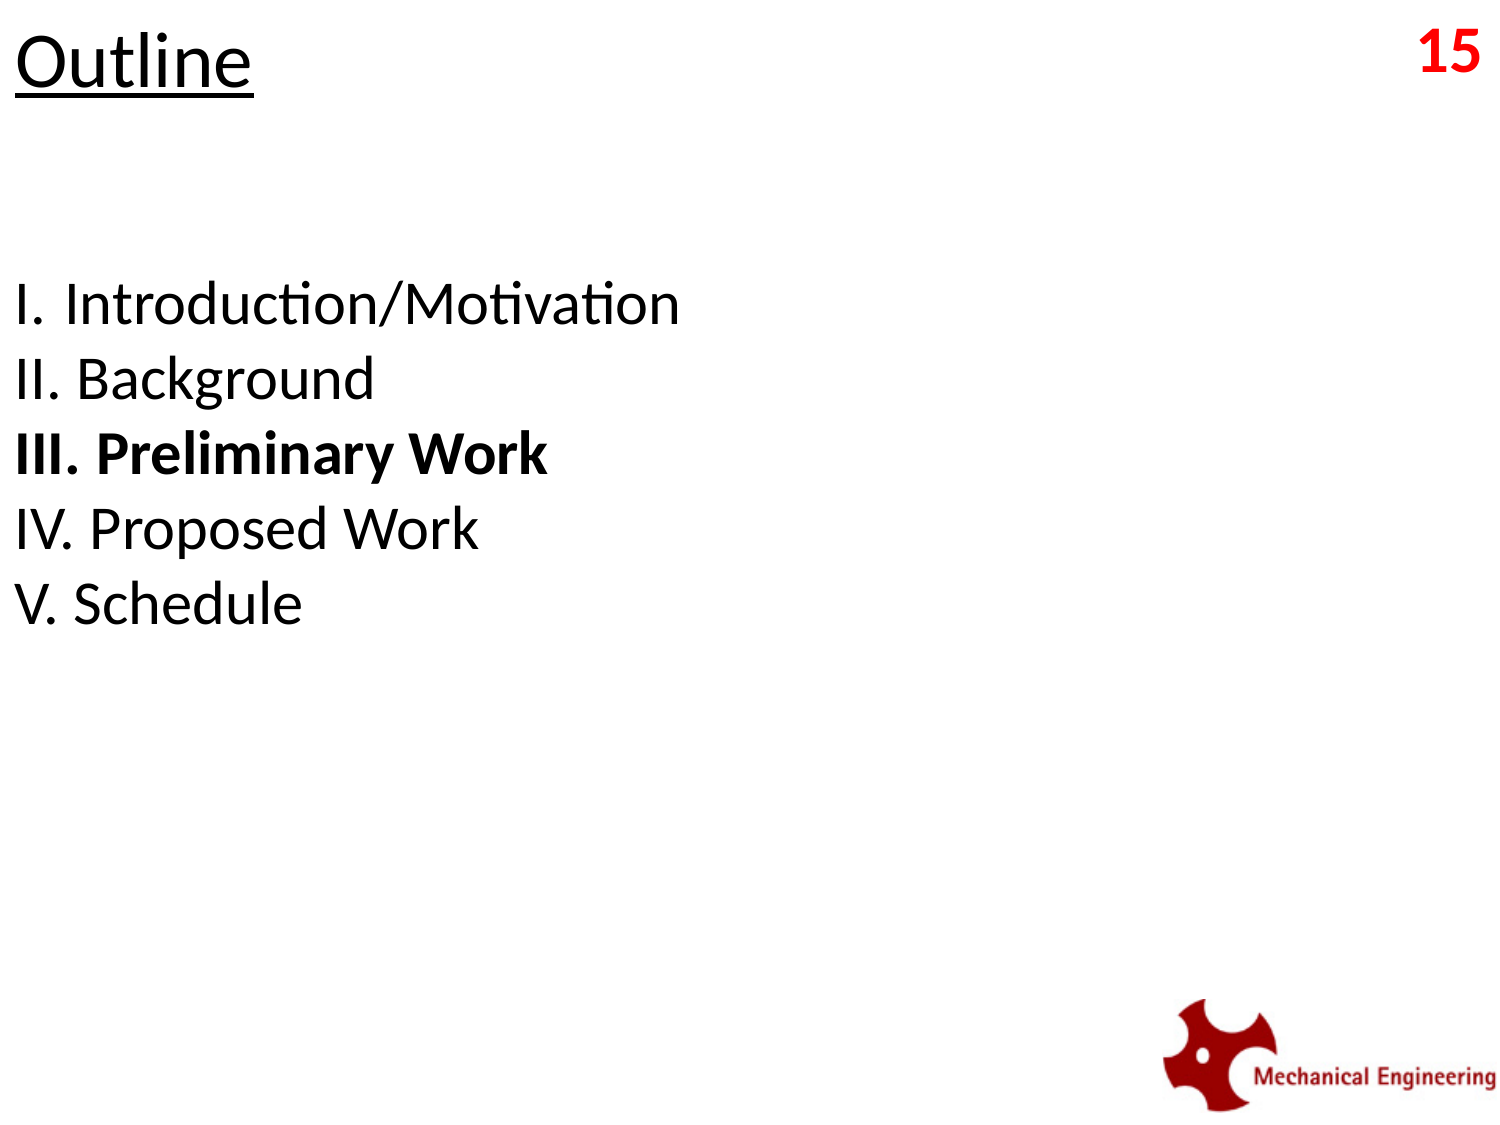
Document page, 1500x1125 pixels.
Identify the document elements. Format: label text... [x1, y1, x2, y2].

text_box Introduction/Motivation Background Preliminary Work Proposed Work Schedule [0, 179, 1486, 645]
text_box 15 [1401, 0, 1499, 93]
title Outline [0, 0, 1351, 150]
picture [1162, 999, 1497, 1113]
